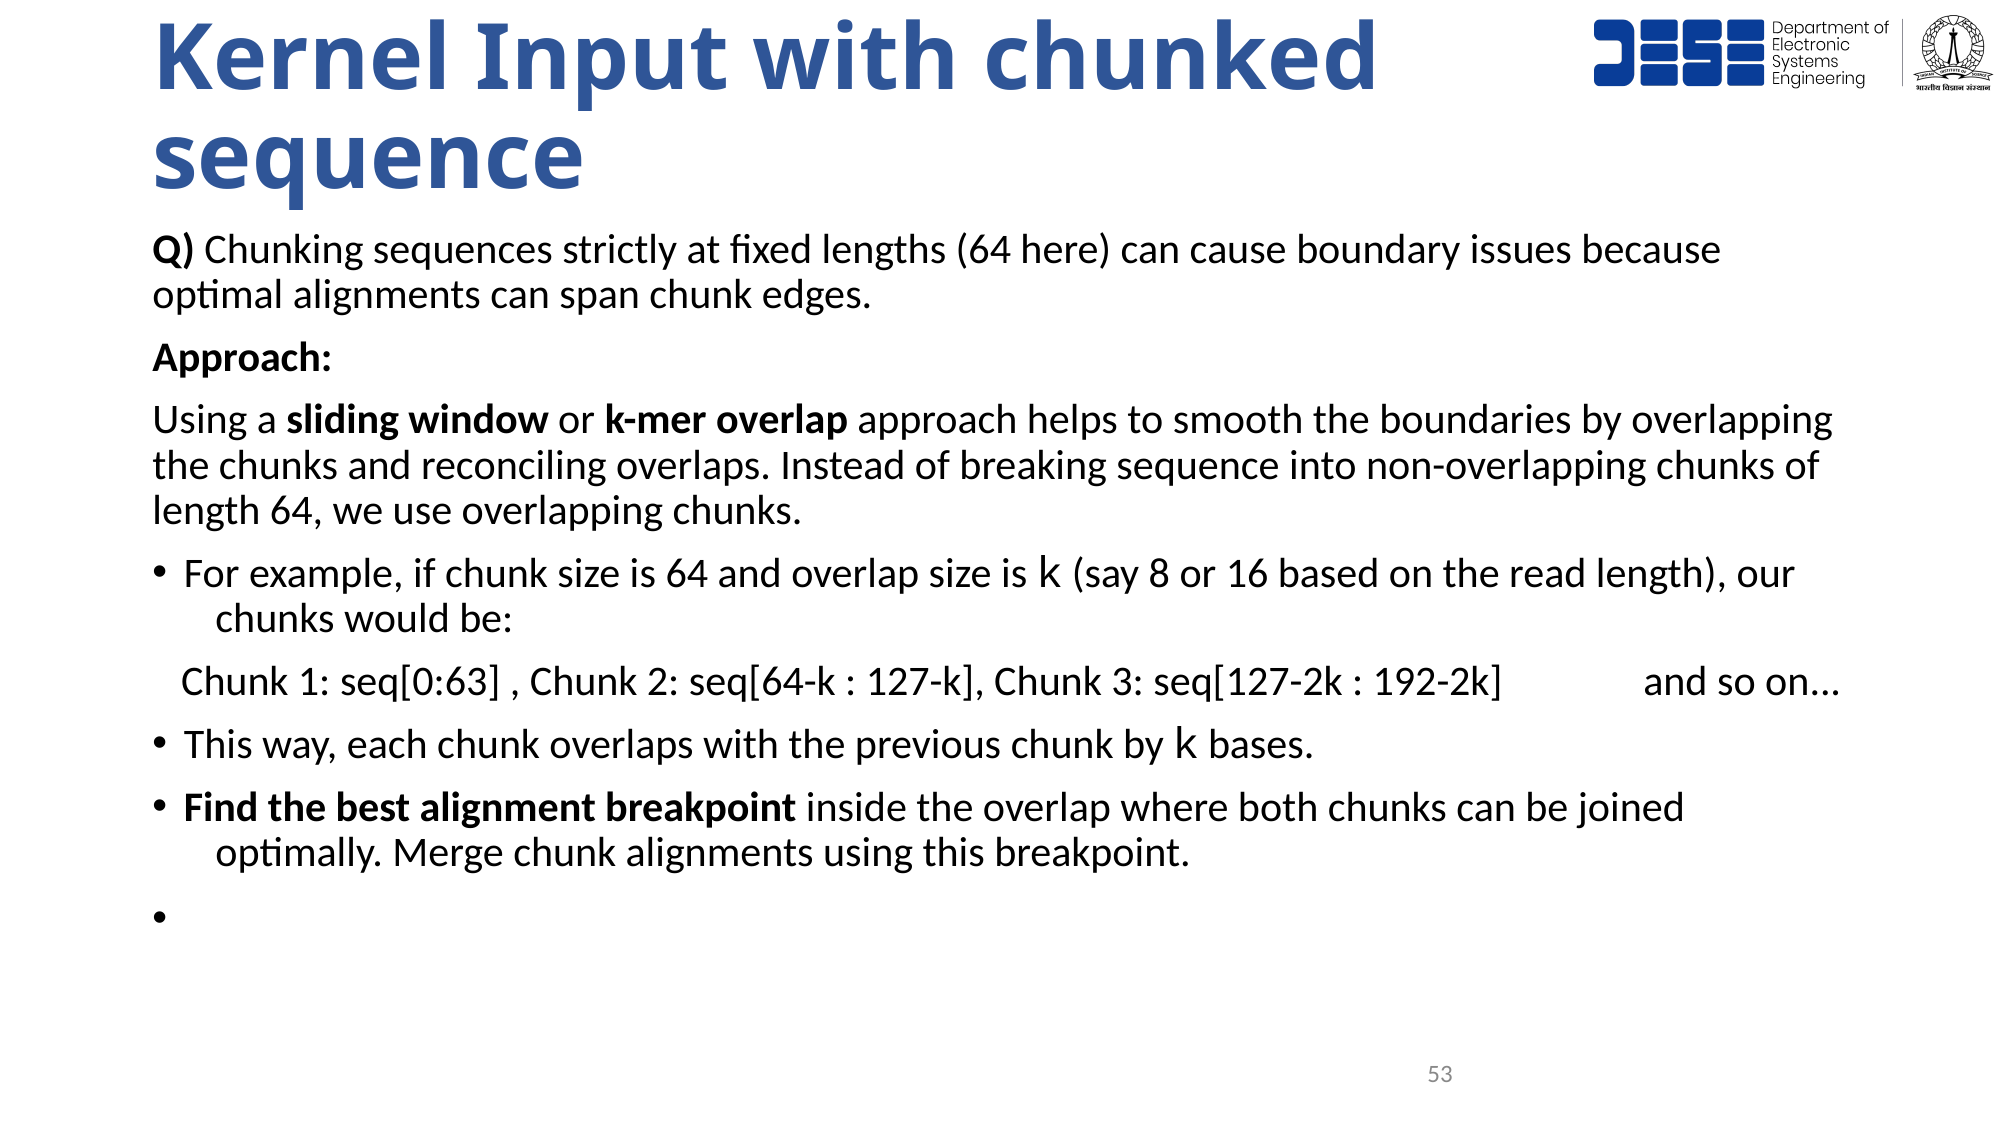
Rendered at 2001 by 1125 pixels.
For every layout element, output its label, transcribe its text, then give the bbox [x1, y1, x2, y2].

title Kernel Input with chunked sequence [137, 0, 1863, 218]
list Q) Chunking sequences strictly at fixed lengths (64 here) can cause boundary issues because optimal alignments can span chunk edges. Approach: Using a sliding window or k-mer overlap approach helps to smooth the boundaries by overlapping the chunks and reconciling overlaps. Instead of breaking sequence into non-overlapping chunks of length 64, we use overlapping chunks. For example, if chunk size is 64 and overlap size is k (say 8 or 16 based on the read length), our chunks would be: Chunk 1: seq[0:63] , Chunk 2: seq[64-k : 127-k], Chunk 3: seq[127-2k : 192-2k] and so on... This way, each chunk overlaps with the previous chunk by k bases. Find the best alignment breakpoint inside the overlap where both chunks can be joined optimally. Merge chunk alignments using this breakpoint. [137, 219, 1863, 934]
text_box [1412, 1042, 1863, 1103]
